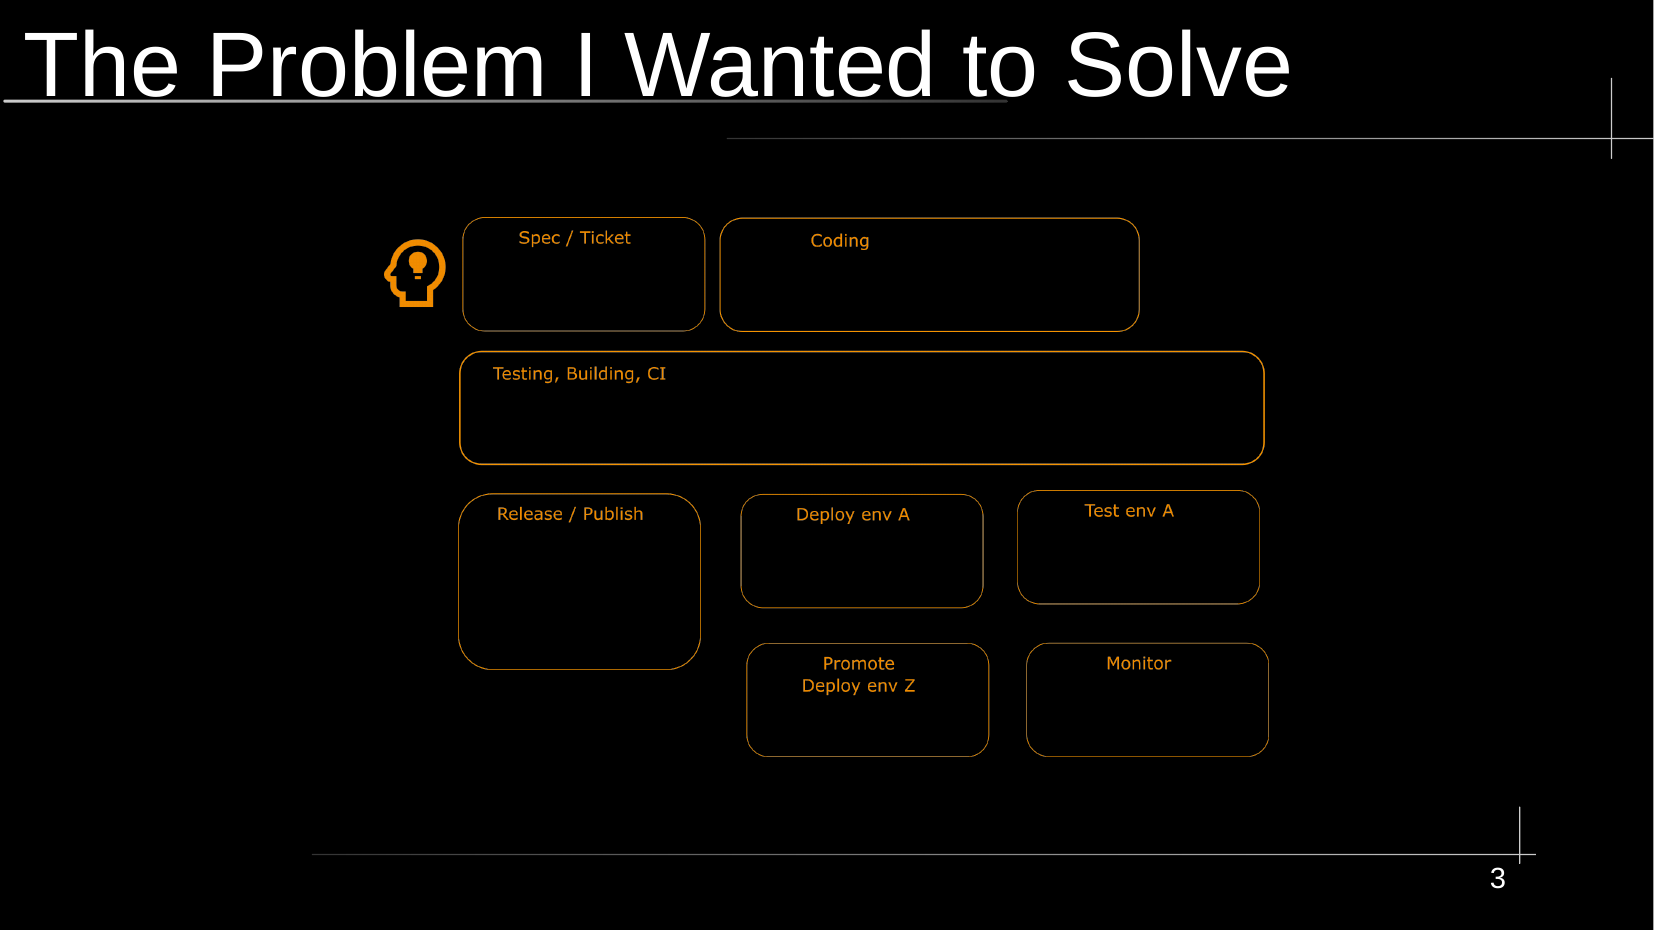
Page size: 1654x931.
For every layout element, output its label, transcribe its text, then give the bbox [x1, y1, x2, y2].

title The Problem I Wanted to Solve [23, 11, 1589, 119]
picture [384, 217, 1269, 758]
